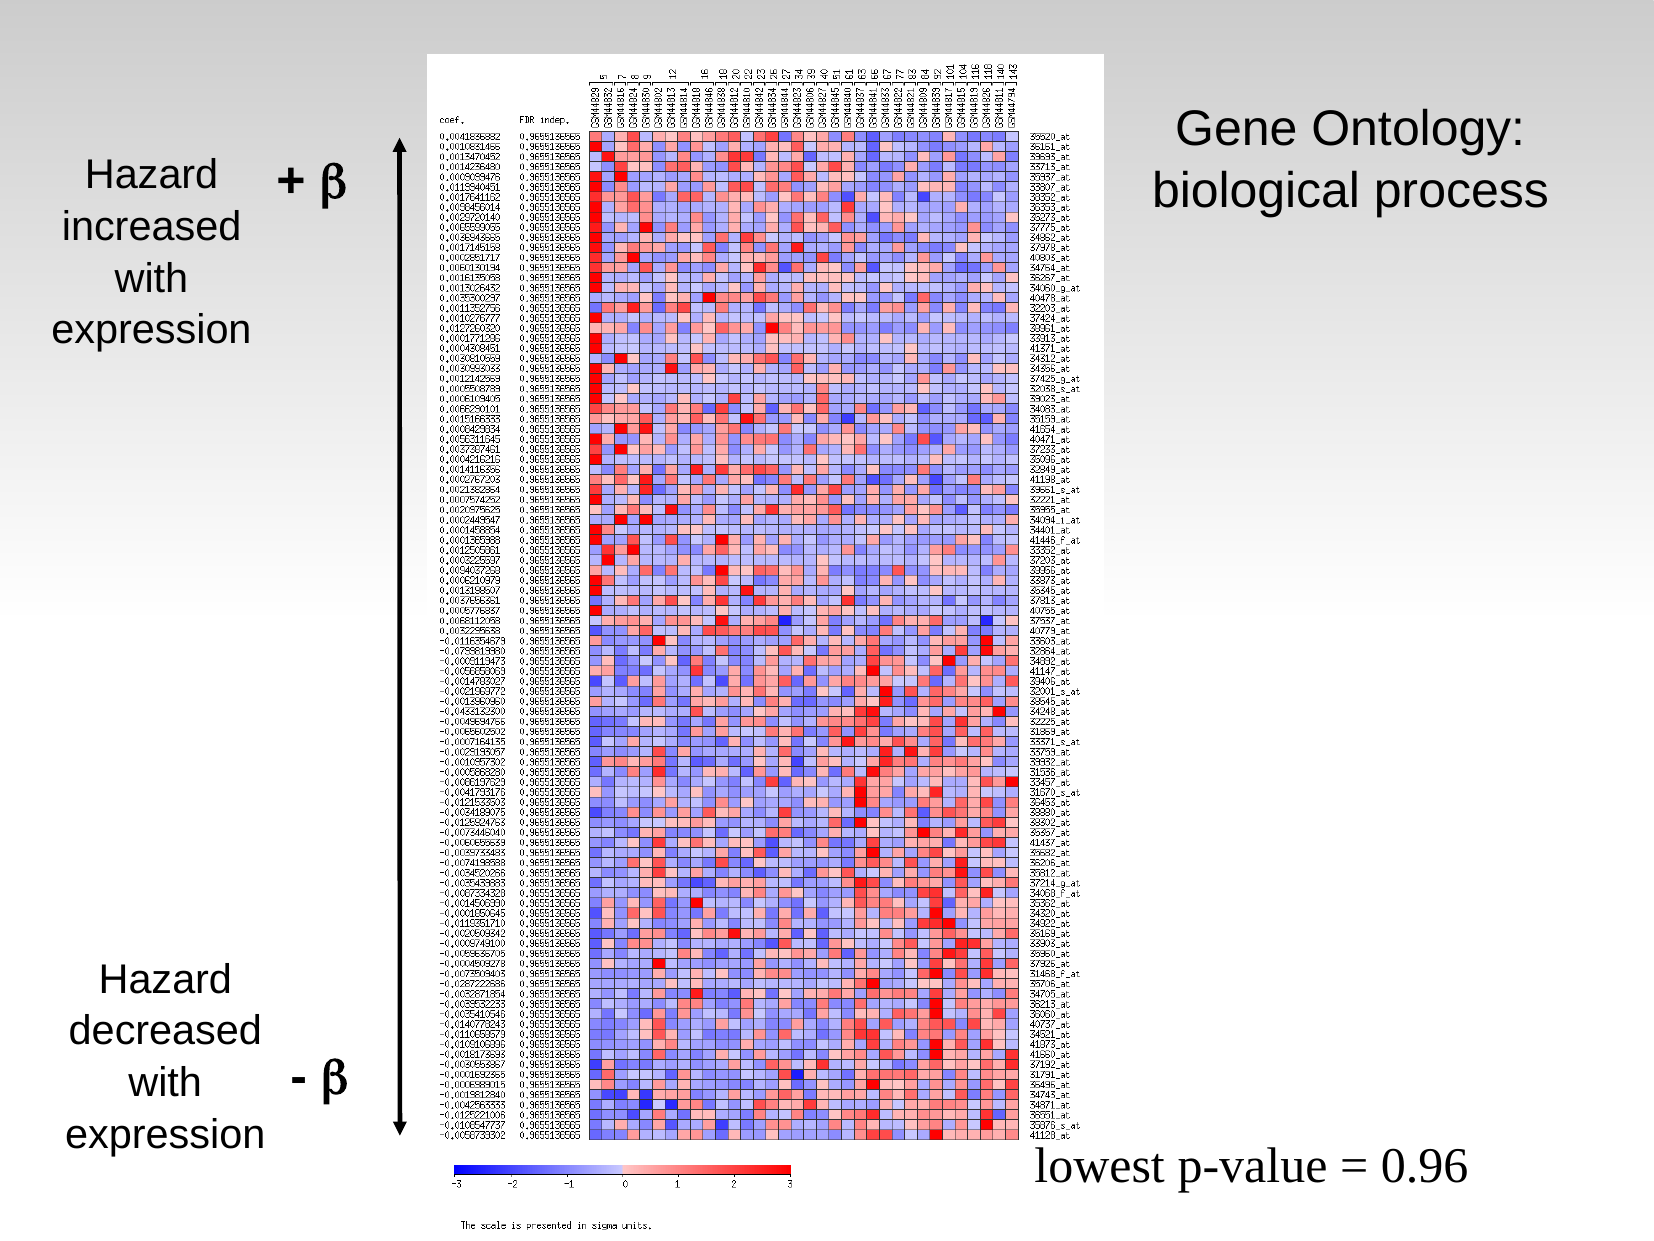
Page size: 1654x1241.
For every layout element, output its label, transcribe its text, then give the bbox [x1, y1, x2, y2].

list lowest p-value = 0.96 [1019, 1129, 1599, 1227]
text_box Hazard increased with expression [13, 137, 290, 360]
text_box +  [290, 137, 400, 216]
picture [427, 54, 1104, 1241]
text_box Hazard decreased with expression [27, 942, 304, 1165]
text_box -  [304, 1033, 414, 1112]
text_box Gene Ontology: biological process [1102, 85, 1599, 226]
